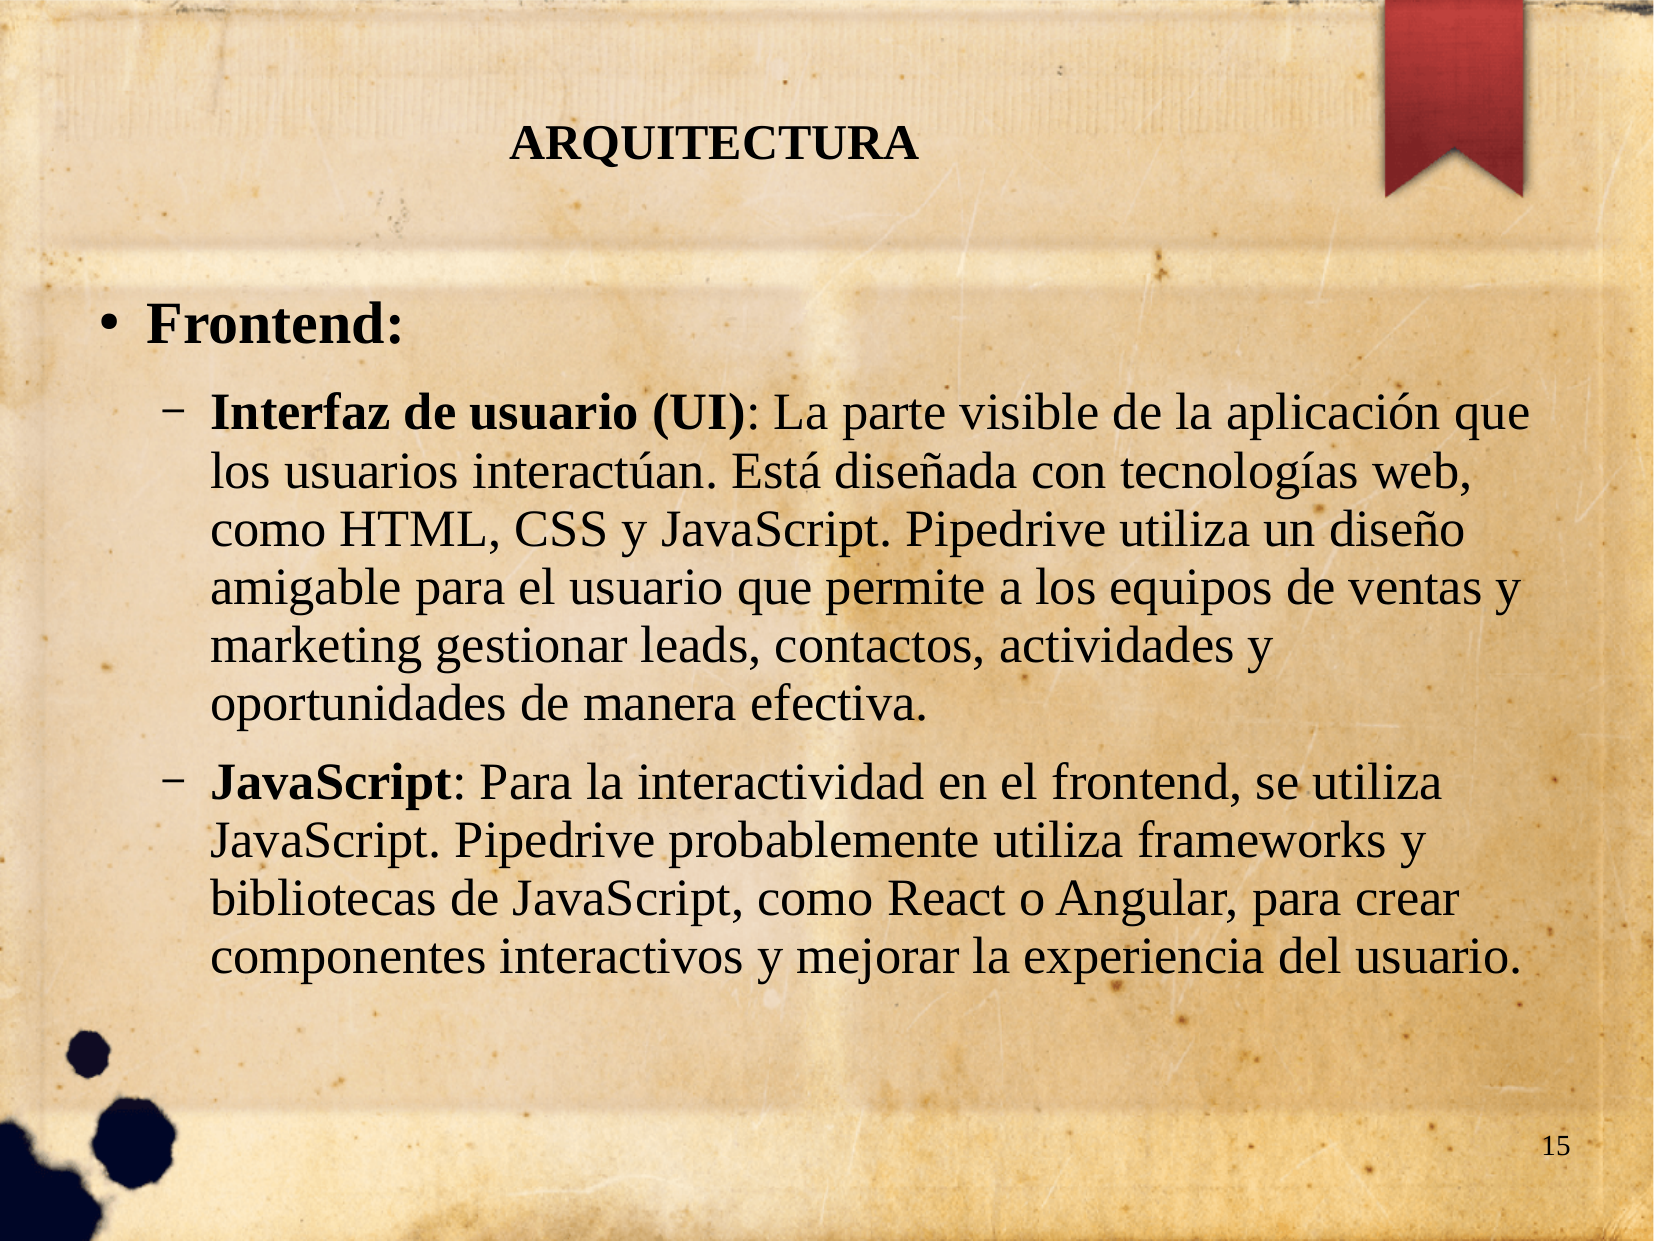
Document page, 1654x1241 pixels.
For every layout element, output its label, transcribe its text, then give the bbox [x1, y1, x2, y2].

title ARQUITECTURA [82, 49, 1347, 237]
picture [0, 0, 1654, 1241]
list Frontend: Interfaz de usuario (UI): La parte visible de la aplicación que los usuarios interactúan. Está diseñada con tecnologías web, como HTML, CSS y JavaScript. Pipedrive utiliza un diseño amigable para el usuario que permite a los equipos de ventas y marketing gestionar leads, contactos, actividades y oportunidades de manera efectiva. JavaScript: Para la interactividad en el frontend, se utiliza JavaScript. Pipedrive probablemente utiliza frameworks y bibliotecas de JavaScript, como React o Angular, para crear componentes interactivos y mejorar la experiencia del usuario. [82, 290, 1538, 1010]
